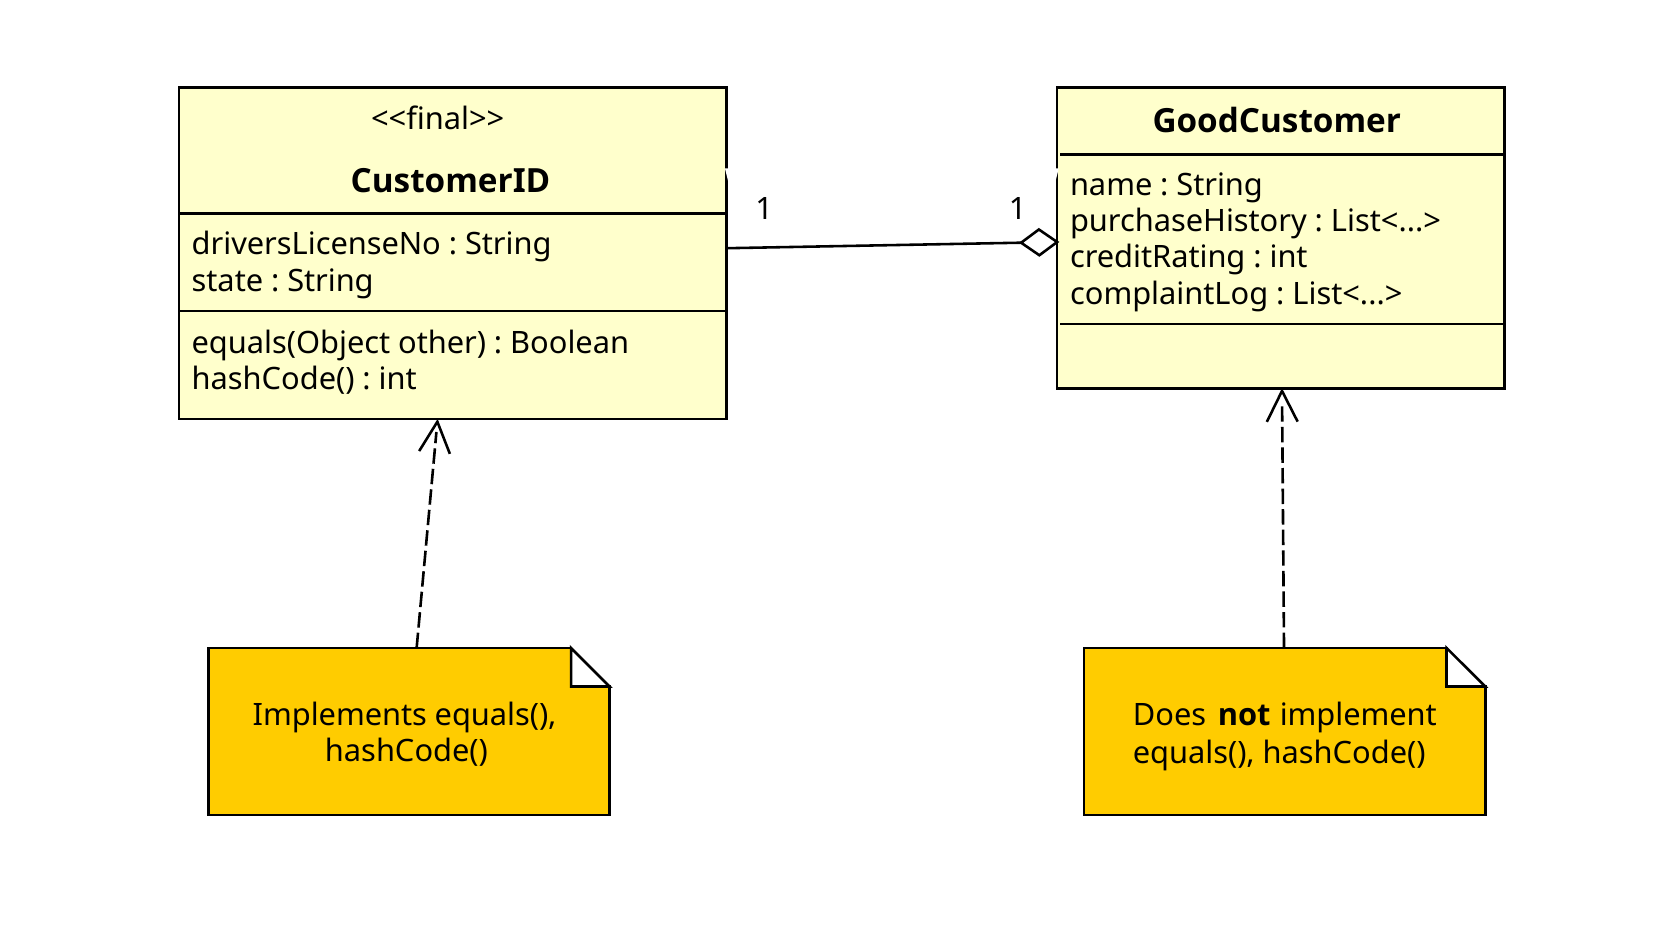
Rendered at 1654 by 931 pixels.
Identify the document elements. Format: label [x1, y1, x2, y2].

picture [136, 45, 1546, 856]
